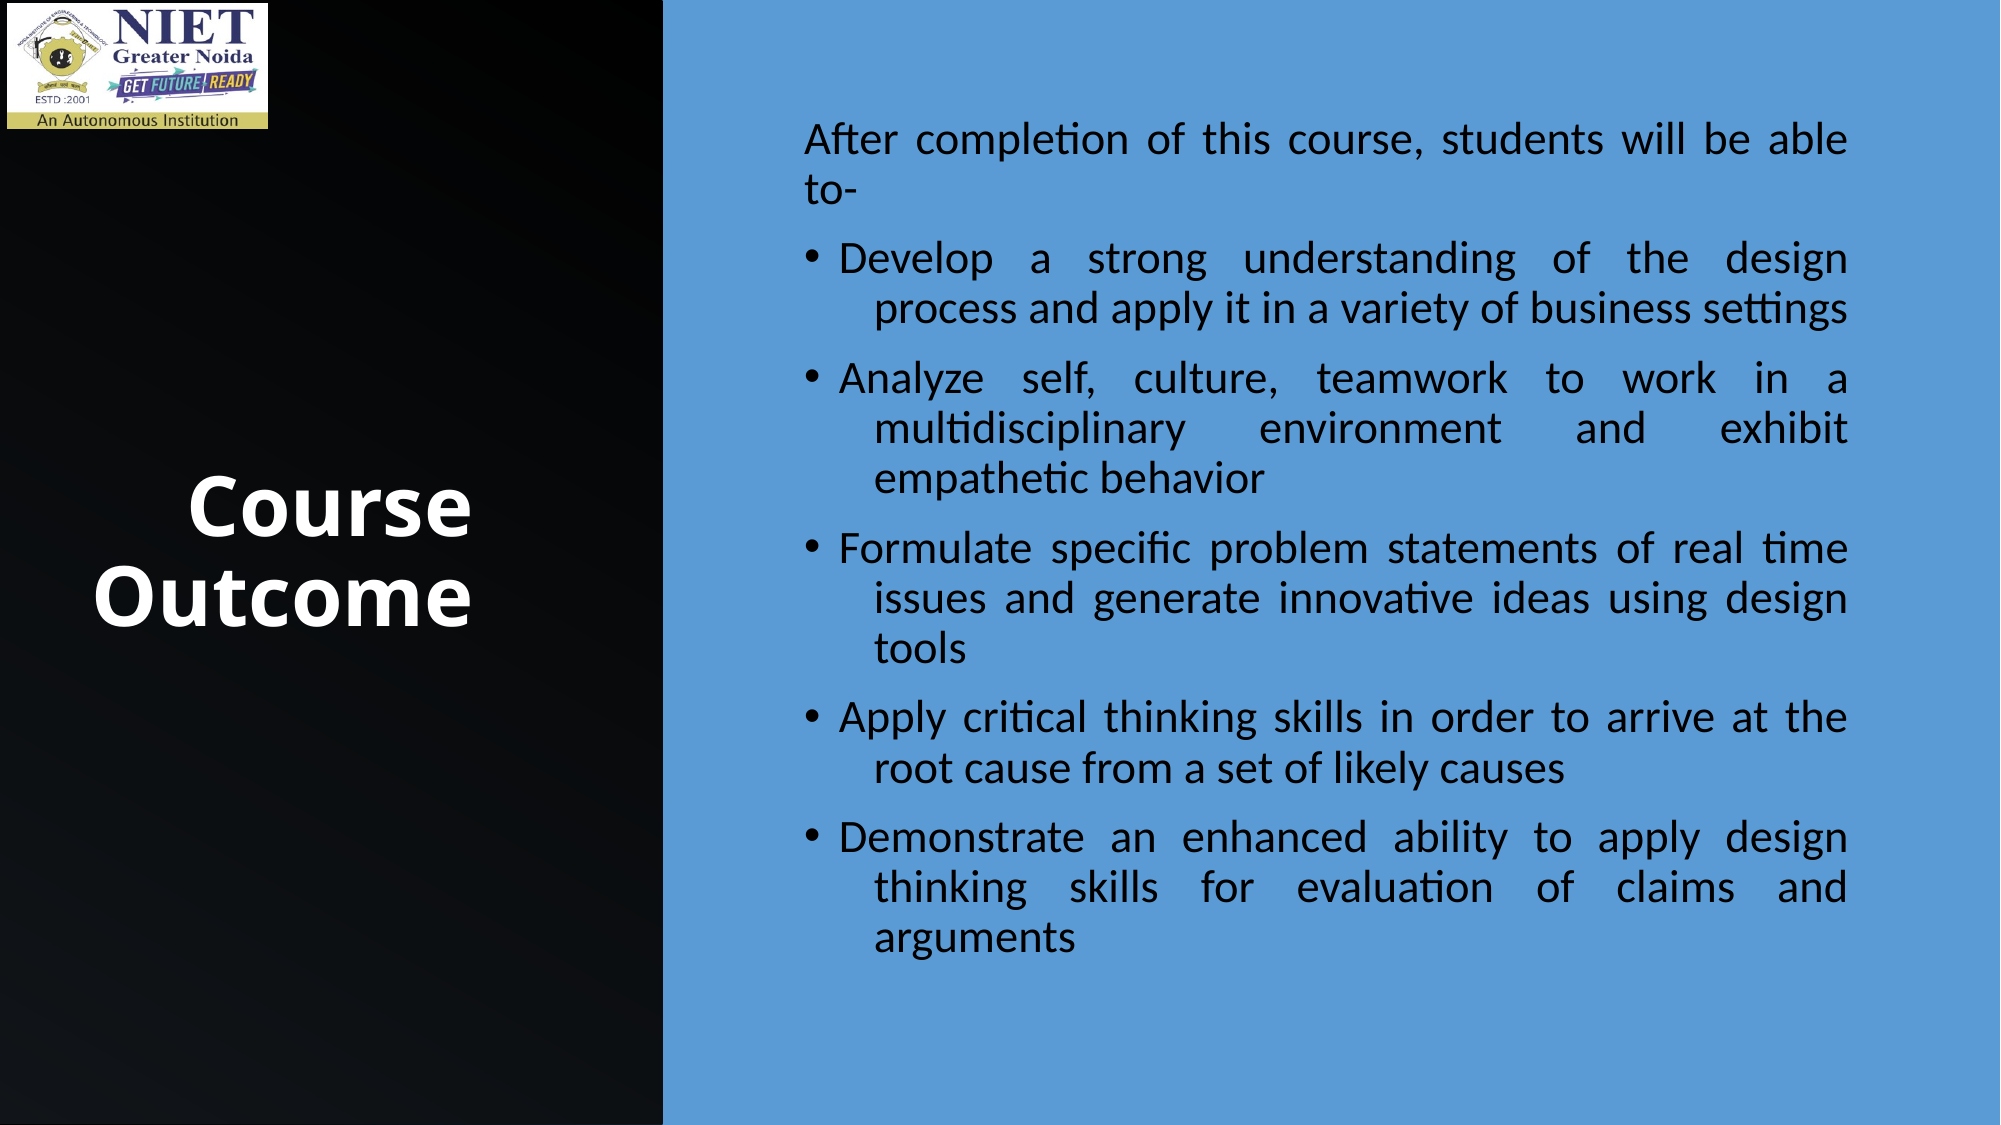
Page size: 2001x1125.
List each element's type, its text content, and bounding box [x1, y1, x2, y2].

title Course Outcome [76, 96, 602, 652]
picture [7, 3, 268, 129]
text_box [0, 0, 2000, 1125]
list After completion of this course, students will be able to- Develop a strong understanding of the design process and apply it in a variety of business settings Analyze self, culture, teamwork to work in a multidisciplinary environment and exhibit empathetic behavior Formulate specific problem statements of real time issues and generate innovative ideas using design tools Apply critical thinking skills in order to arrive at the root cause from a set of likely causes Demonstrate an enhanced ability to apply design thinking skills for evaluation of claims and arguments [789, 106, 1865, 1017]
